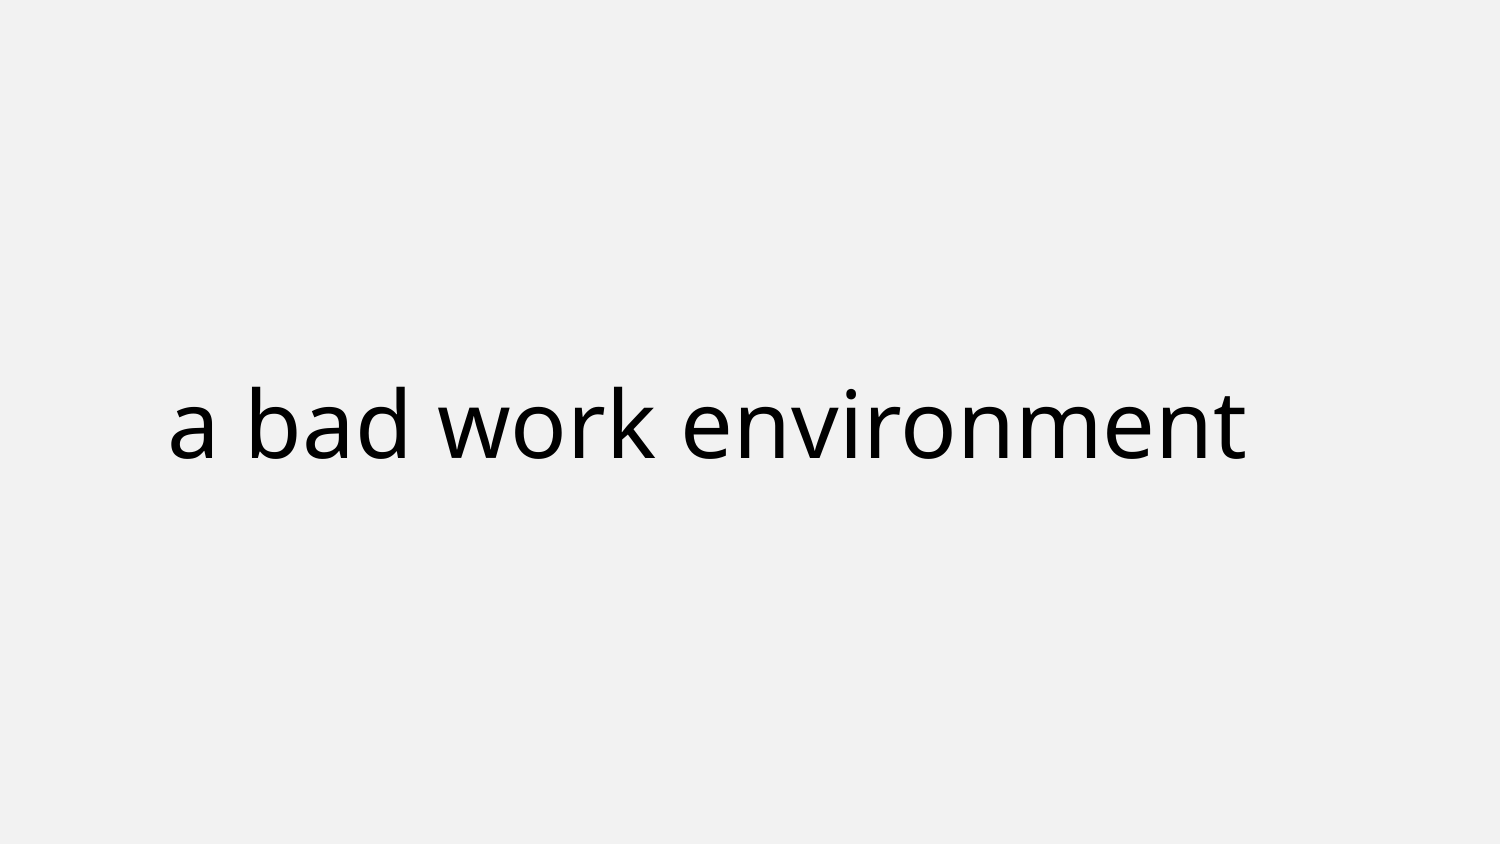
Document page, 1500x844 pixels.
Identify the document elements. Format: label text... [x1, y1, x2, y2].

title a bad work environment [75, 36, 1342, 805]
